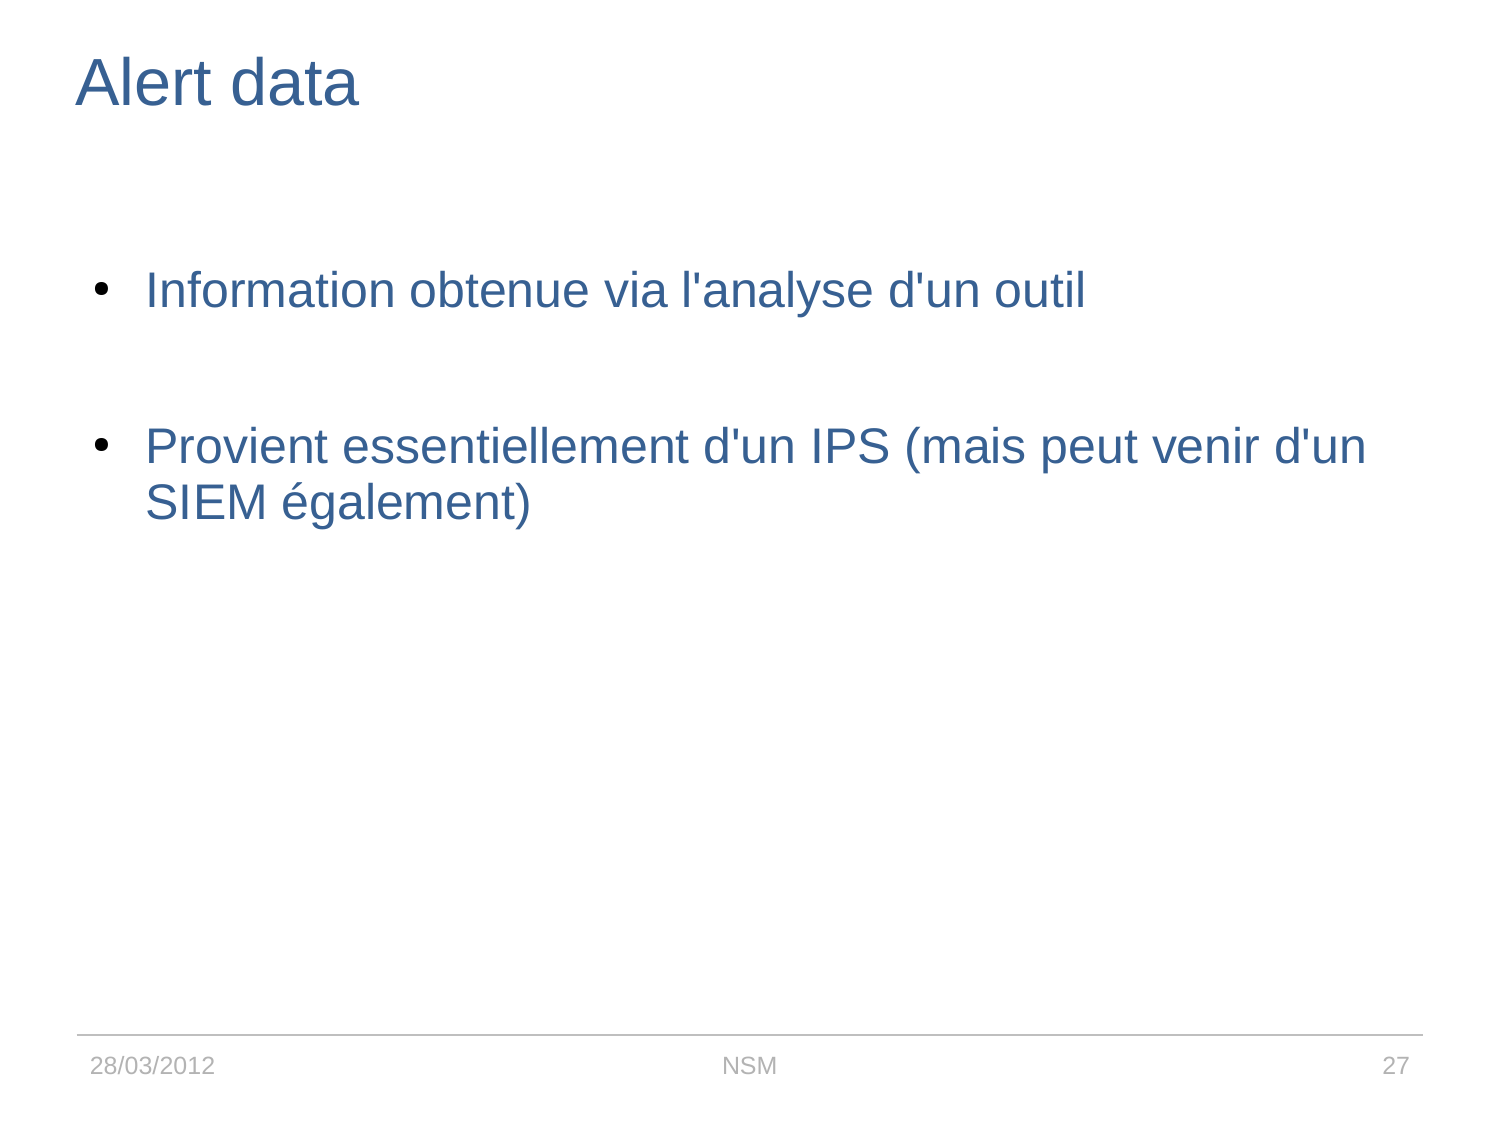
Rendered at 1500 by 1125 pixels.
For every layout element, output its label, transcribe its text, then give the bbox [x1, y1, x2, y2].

list Information obtenue via l'analyse d'un outil Provient essentiellement d'un IPS (mais peut venir d'un SIEM également) [75, 262, 1425, 1005]
title Alert data [75, 45, 1425, 233]
